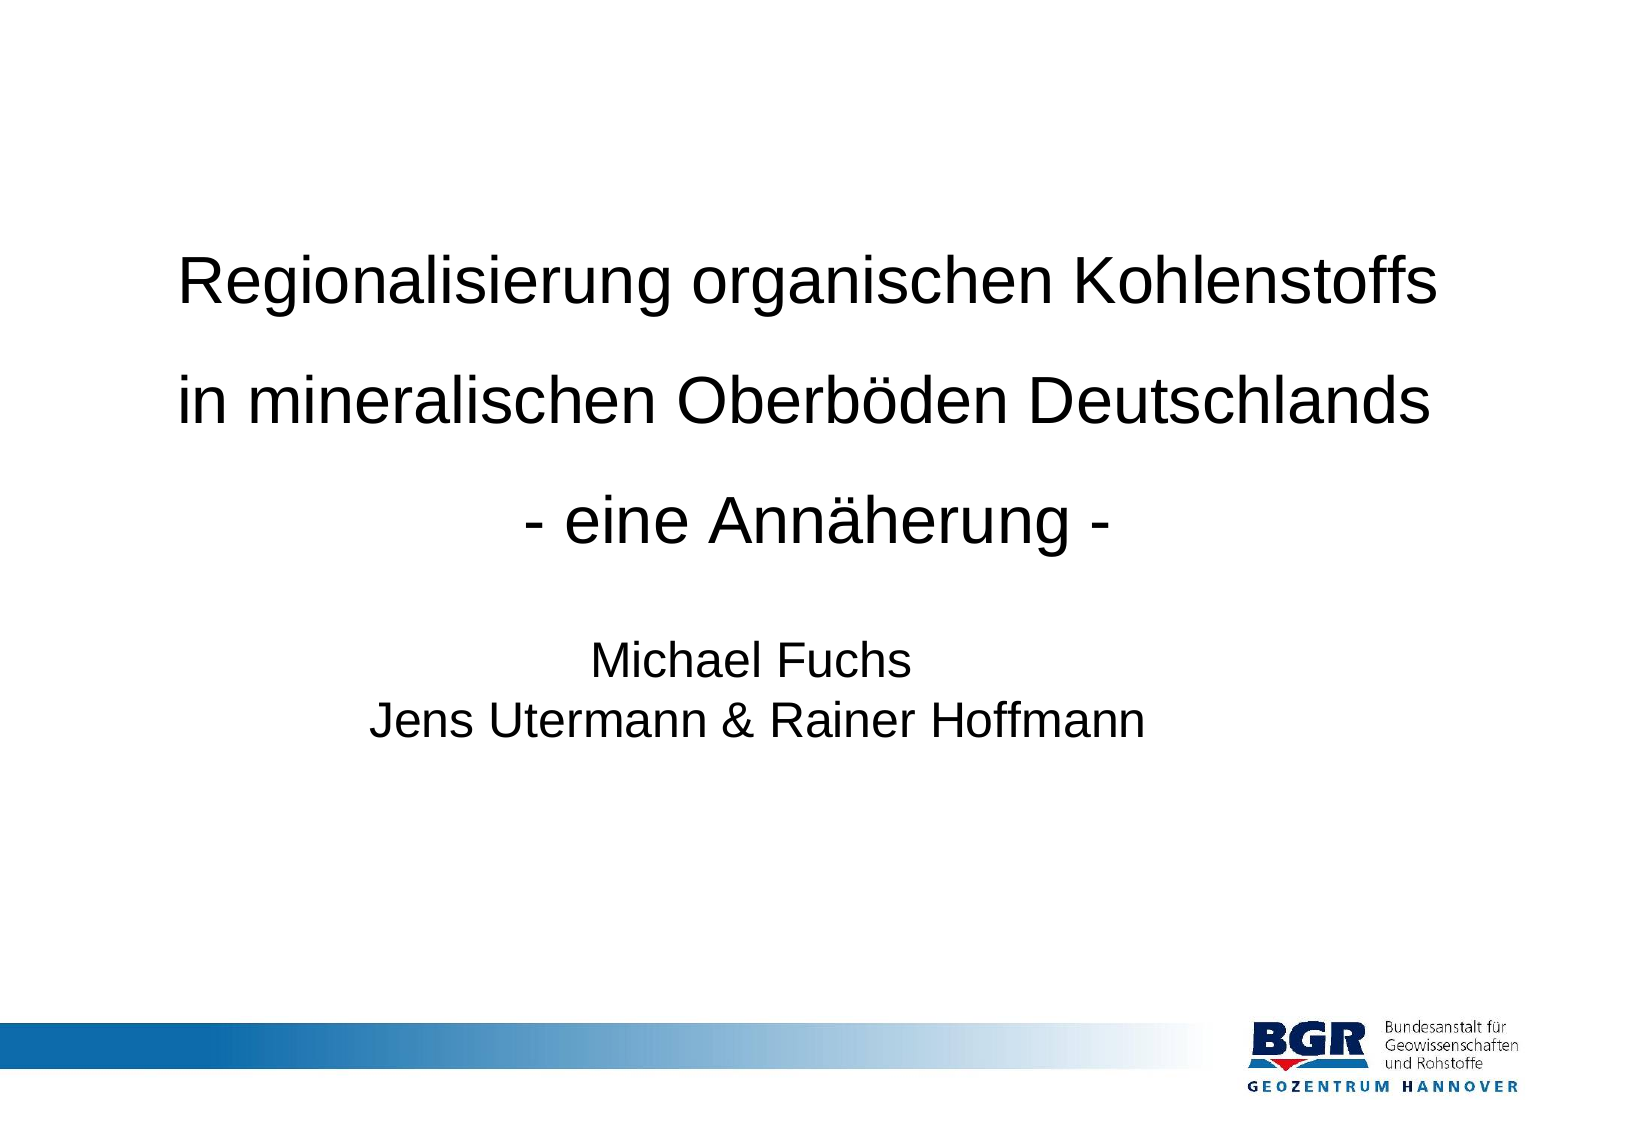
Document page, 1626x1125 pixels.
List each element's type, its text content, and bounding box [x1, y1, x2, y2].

text_box Regionalisierung organischen Kohlenstoffs in mineralischen Oberböden Deutschlands - eine Annäherung - [162, 189, 1474, 565]
text_box Michael Fuchs Jens Utermann & Rainer Hoffmann [354, 620, 1163, 755]
picture [0, 1016, 1590, 1100]
